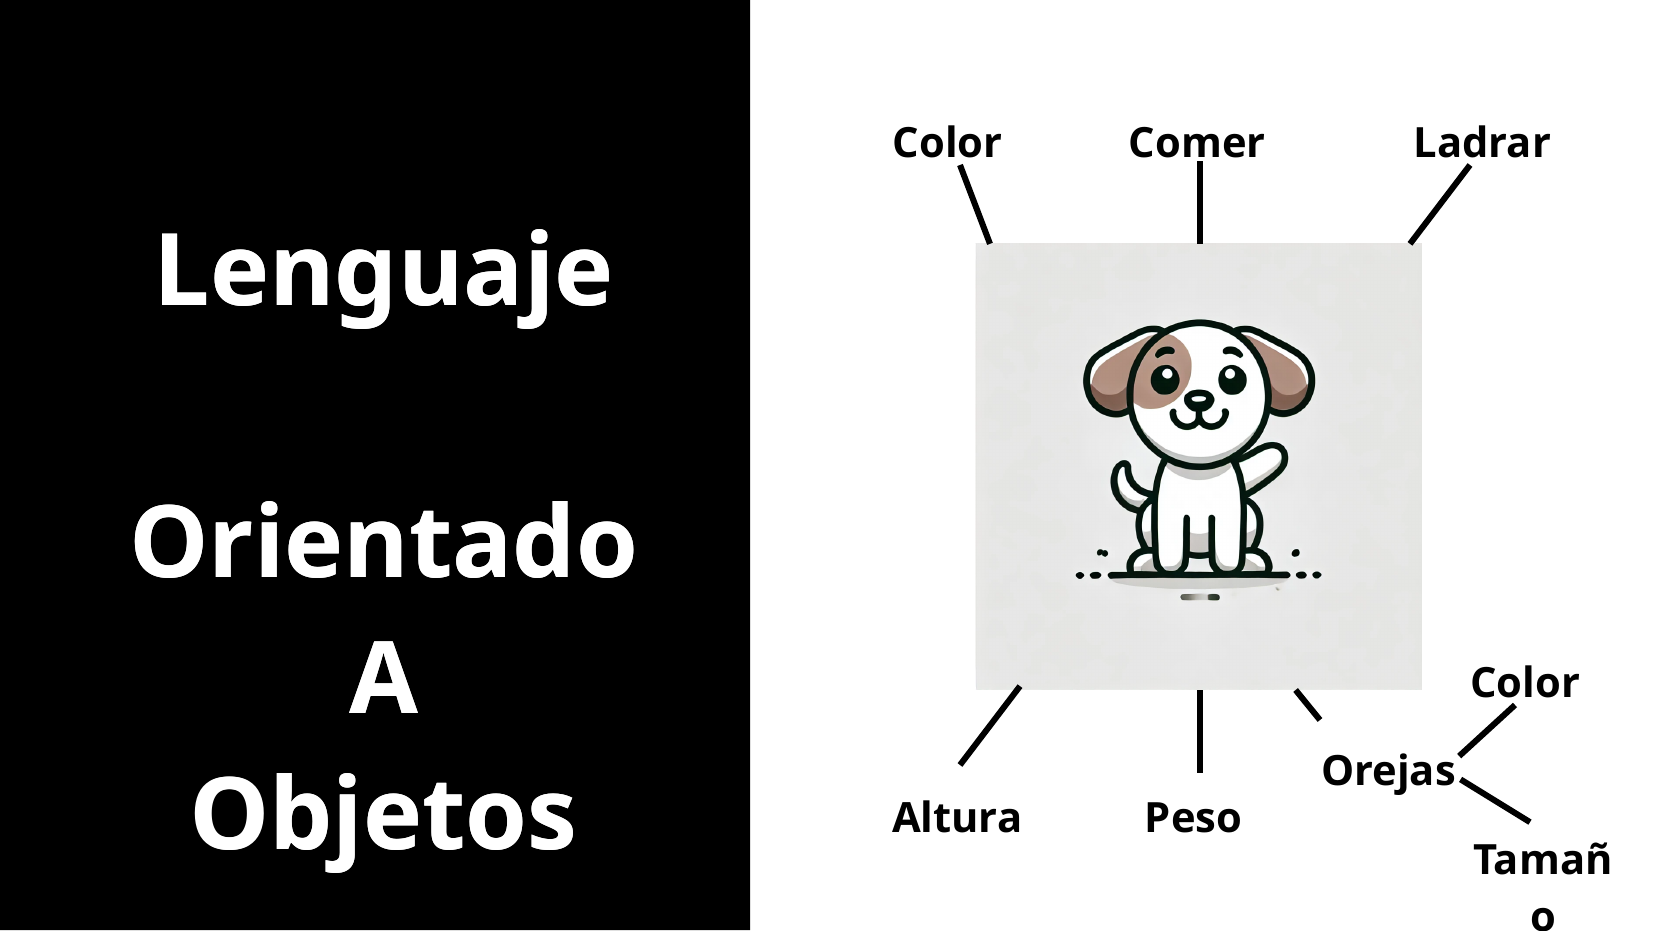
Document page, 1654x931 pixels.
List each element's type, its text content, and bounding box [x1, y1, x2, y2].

text_box Color [1432, 645, 1619, 706]
text_box Peso [1100, 780, 1287, 841]
picture [975, 243, 1422, 691]
text_box Lenguaje Orientado A Objetos [73, 190, 695, 706]
text_box Tamaño [1450, 822, 1636, 883]
text_box Ladrar [1389, 105, 1576, 166]
text_box [0, 0, 751, 931]
text_box Color [855, 105, 1041, 166]
text_box Altura [864, 780, 1051, 841]
text_box Comer [1104, 105, 1291, 166]
text_box Orejas [1295, 732, 1482, 793]
